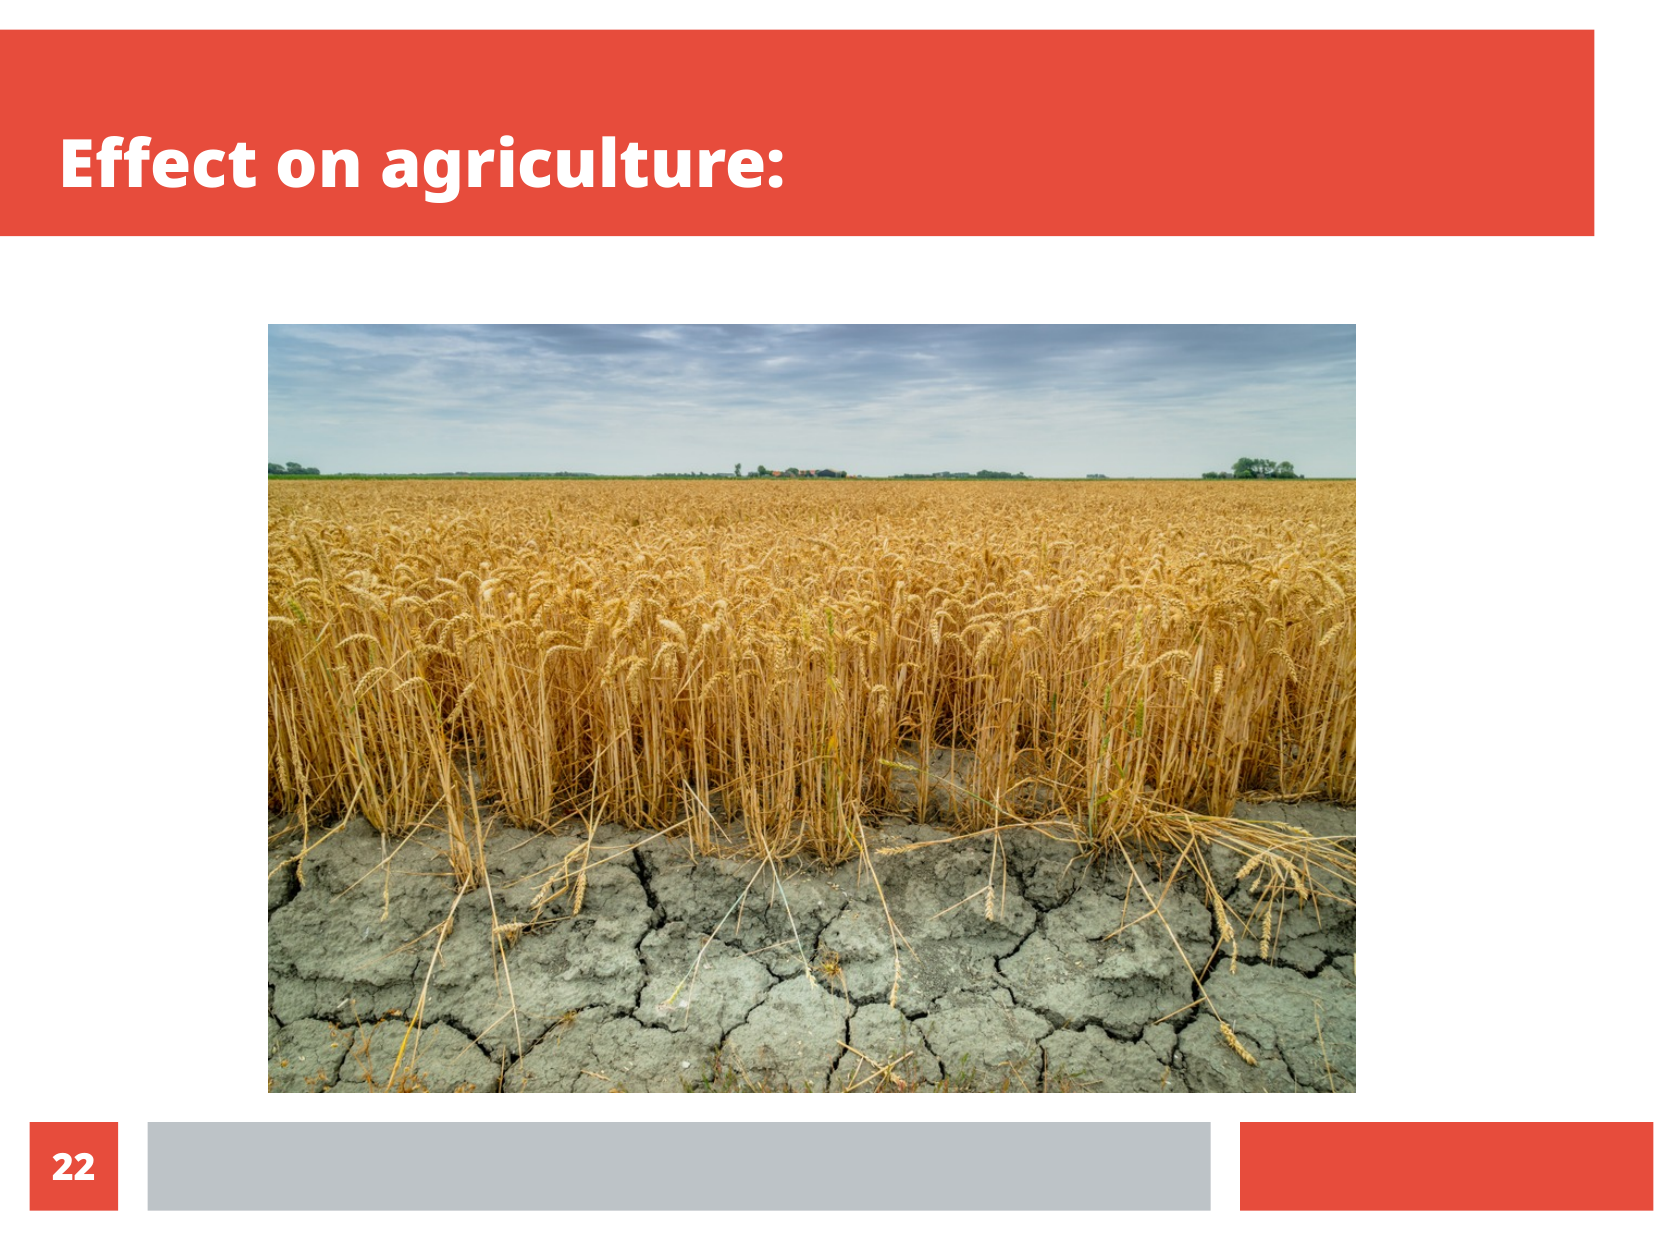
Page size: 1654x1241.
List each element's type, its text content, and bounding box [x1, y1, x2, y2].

title Effect on agriculture: [59, 59, 1595, 207]
picture [268, 324, 1356, 1093]
